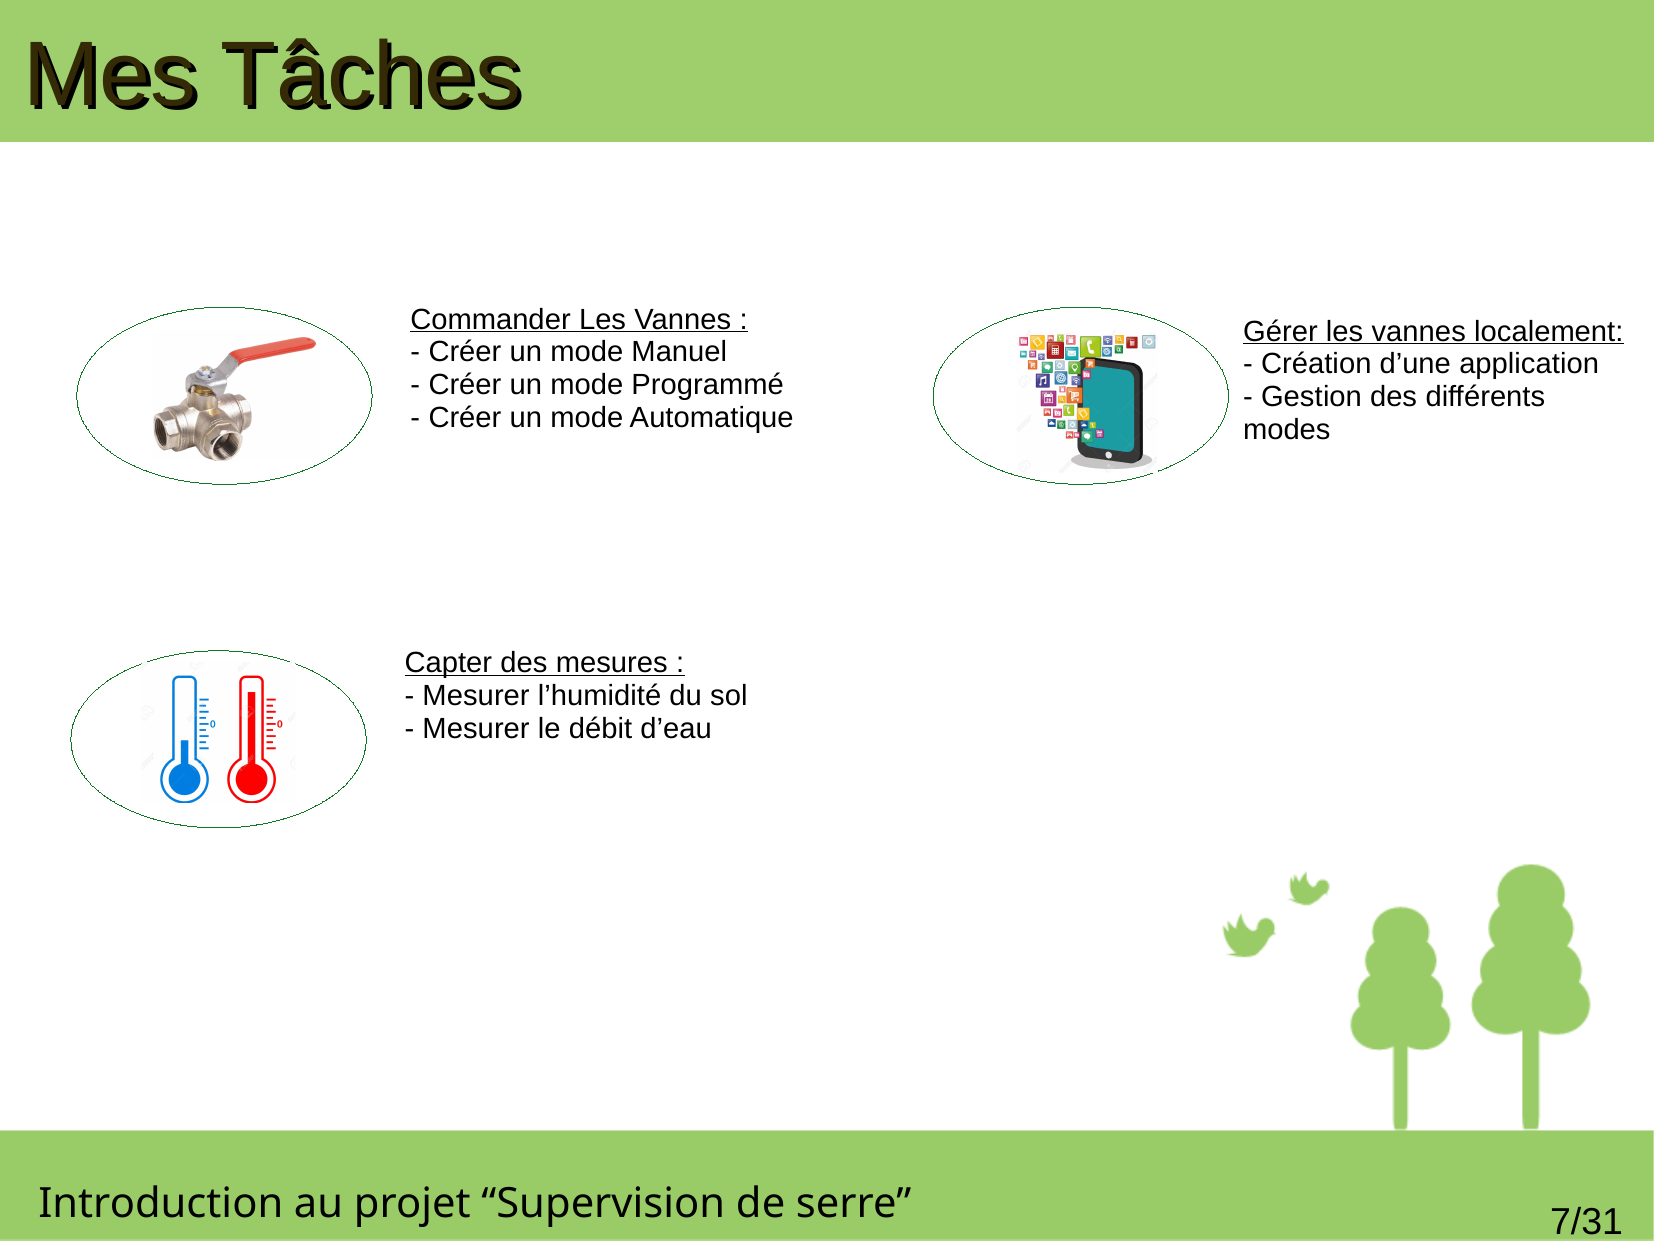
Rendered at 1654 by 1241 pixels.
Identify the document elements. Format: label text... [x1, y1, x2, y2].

text_box Introduction au projet “Supervision de serre” [23, 1165, 1441, 1229]
text_box Commander Les Vannes : - Créer un mode Manuel - Créer un mode Programmé - Créer un mode Automatique [395, 295, 839, 507]
text_box [146, 650, 291, 662]
text_box Capter des mesures : - Mesurer l’humidité du sol - Mesurer le débit d’eau [389, 638, 833, 851]
text_box <numéro>/31 [1535, 1192, 1654, 1241]
text_box [76, 307, 373, 485]
text_box [933, 307, 1228, 485]
text_box [70, 663, 367, 828]
title Mes Tâches [23, 5, 1654, 142]
picture [0, 142, 1654, 1241]
text_box [0, 0, 1654, 142]
text_box Gérer les vannes localement: - Création d’une application - Gestion des différents modes [1228, 307, 1642, 486]
